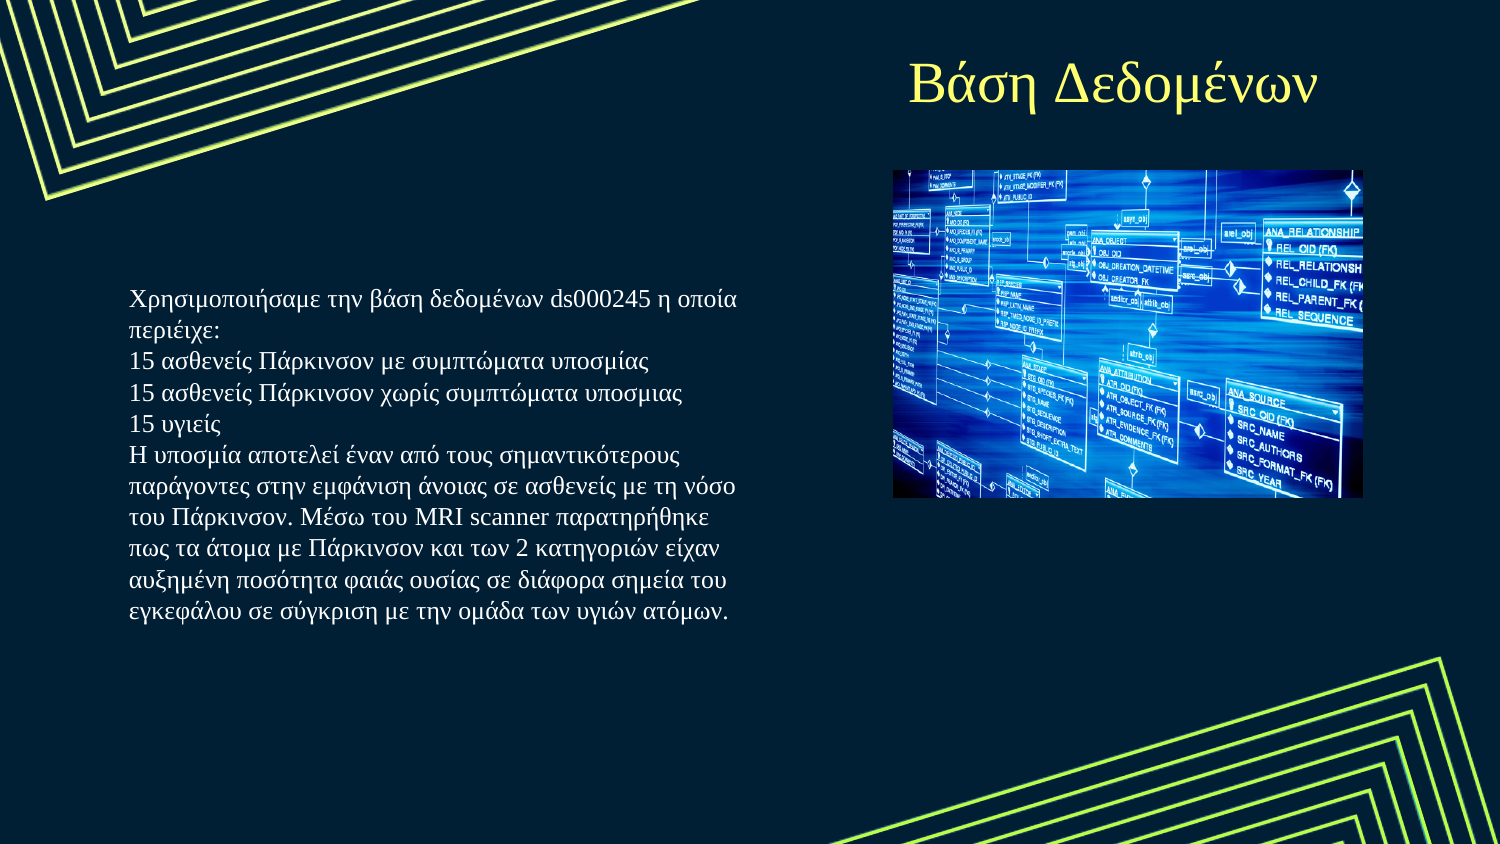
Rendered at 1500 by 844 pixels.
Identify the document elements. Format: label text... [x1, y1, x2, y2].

list Χρησιμοποιήσαμε την βάση δεδομένων ds000245 η οποία περιέιχε: 15 ασθενείς Πάρκινσον με συμπτώματα υποσμίας 15 ασθενείς Πάρκινσον χωρίς συμπτώματα υποσμιας 15 υγιείς Η υποσμία αποτελεί έναν από τους σημαντικότερους παράγοντες στην εμφάνιση άνοιας σε ασθενείς με τη νόσο του Πάρκινσον. Μέσω του MRI scanner παρατηρήθηκε πως τα άτομα με Πάρκινσον και των 2 κατηγοριών είχαν αυξημένη ποσότητα φαιάς ουσίας σε διάφορα σημεία του εγκεφάλου σε σύγκριση με την ομάδα των υγιών ατόμων. [113, 266, 769, 643]
picture [893, 170, 1363, 498]
title Βάση Δεδομένων [834, 29, 1393, 78]
